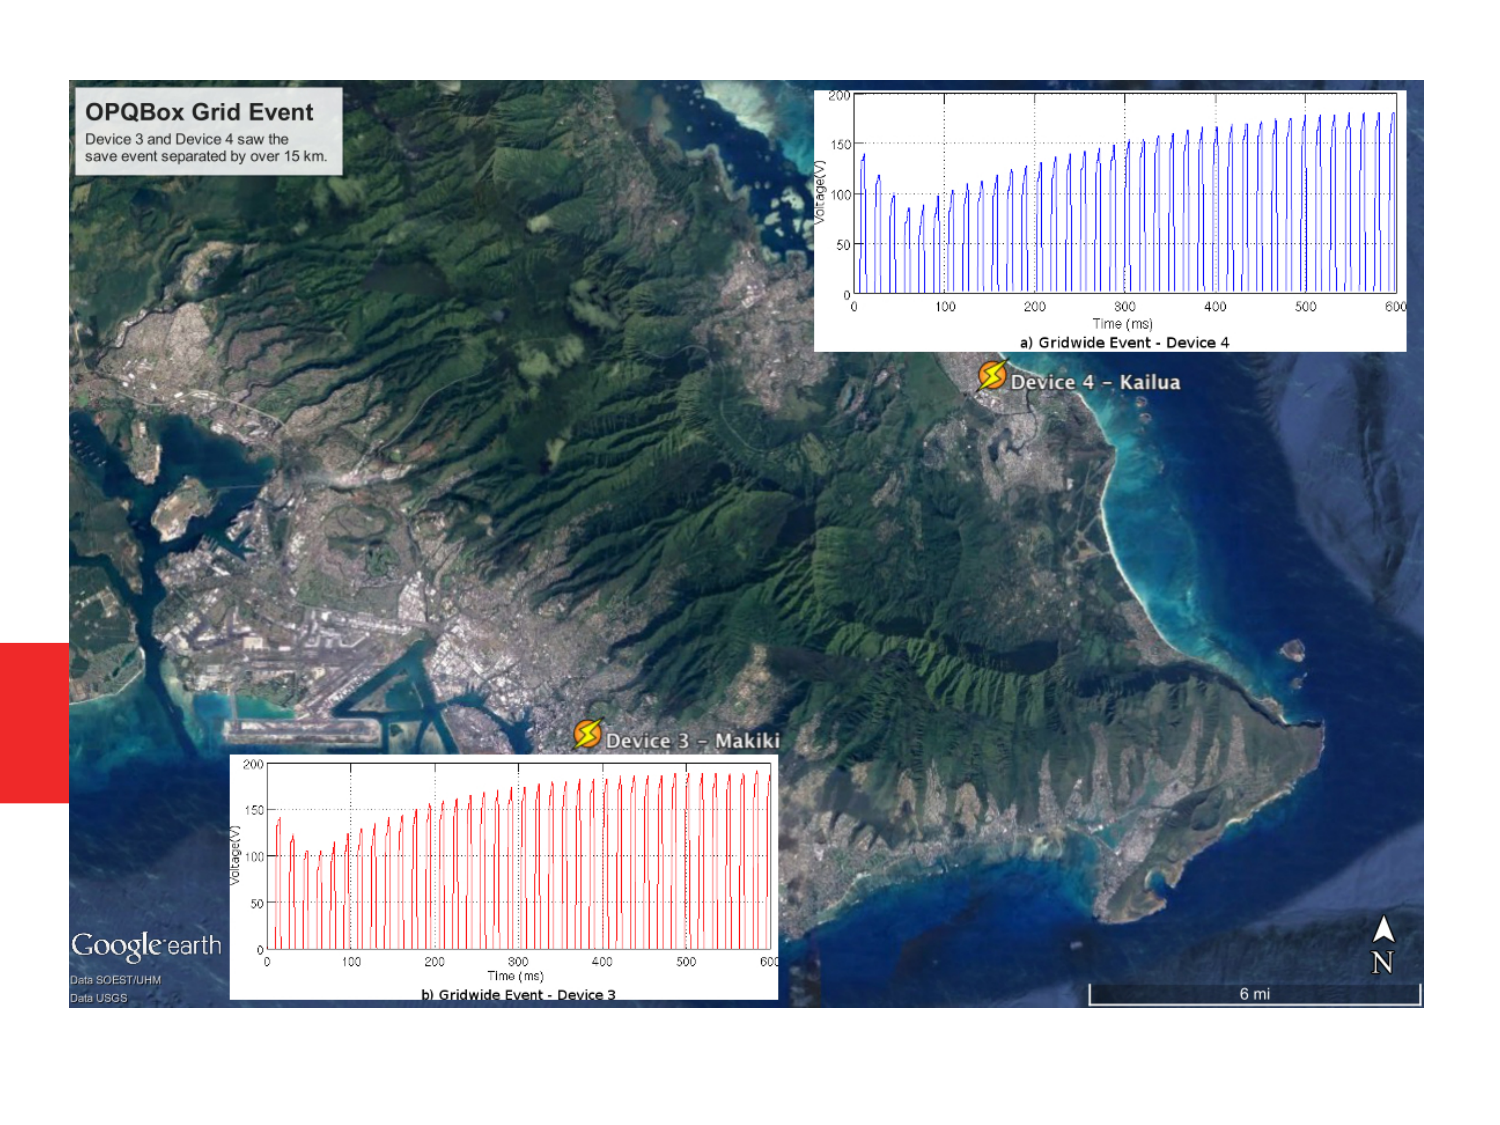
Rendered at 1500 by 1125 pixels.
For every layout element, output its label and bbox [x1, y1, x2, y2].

picture [69, 80, 1424, 1008]
